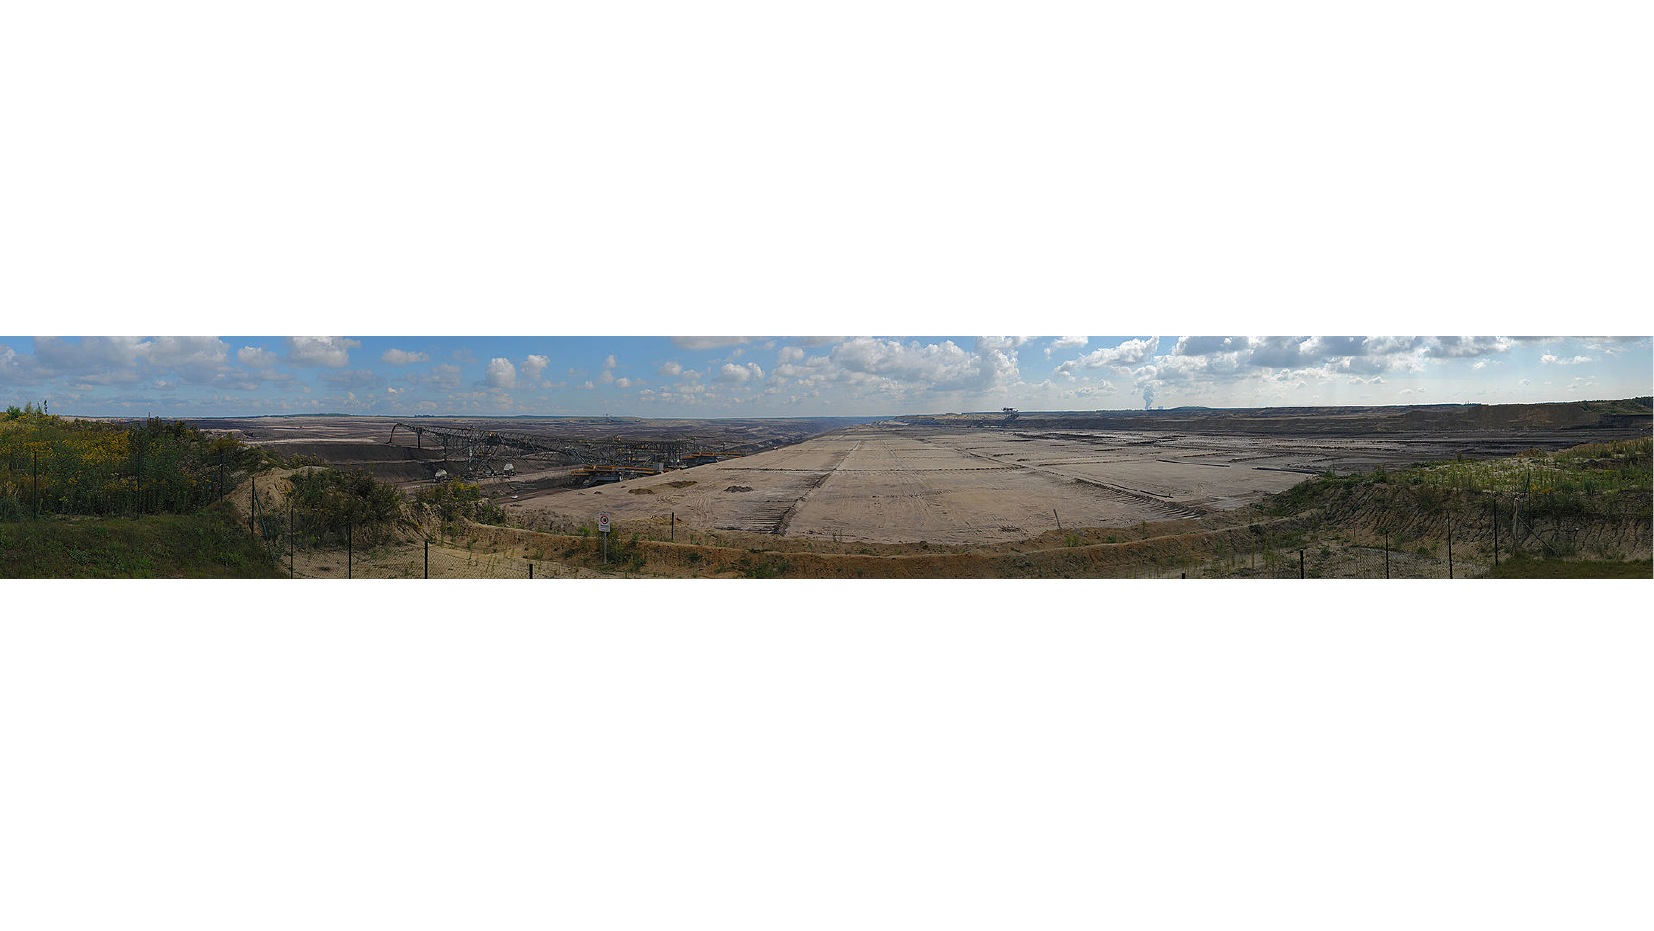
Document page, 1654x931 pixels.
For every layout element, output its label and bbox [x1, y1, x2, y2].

picture [0, 336, 1654, 579]
